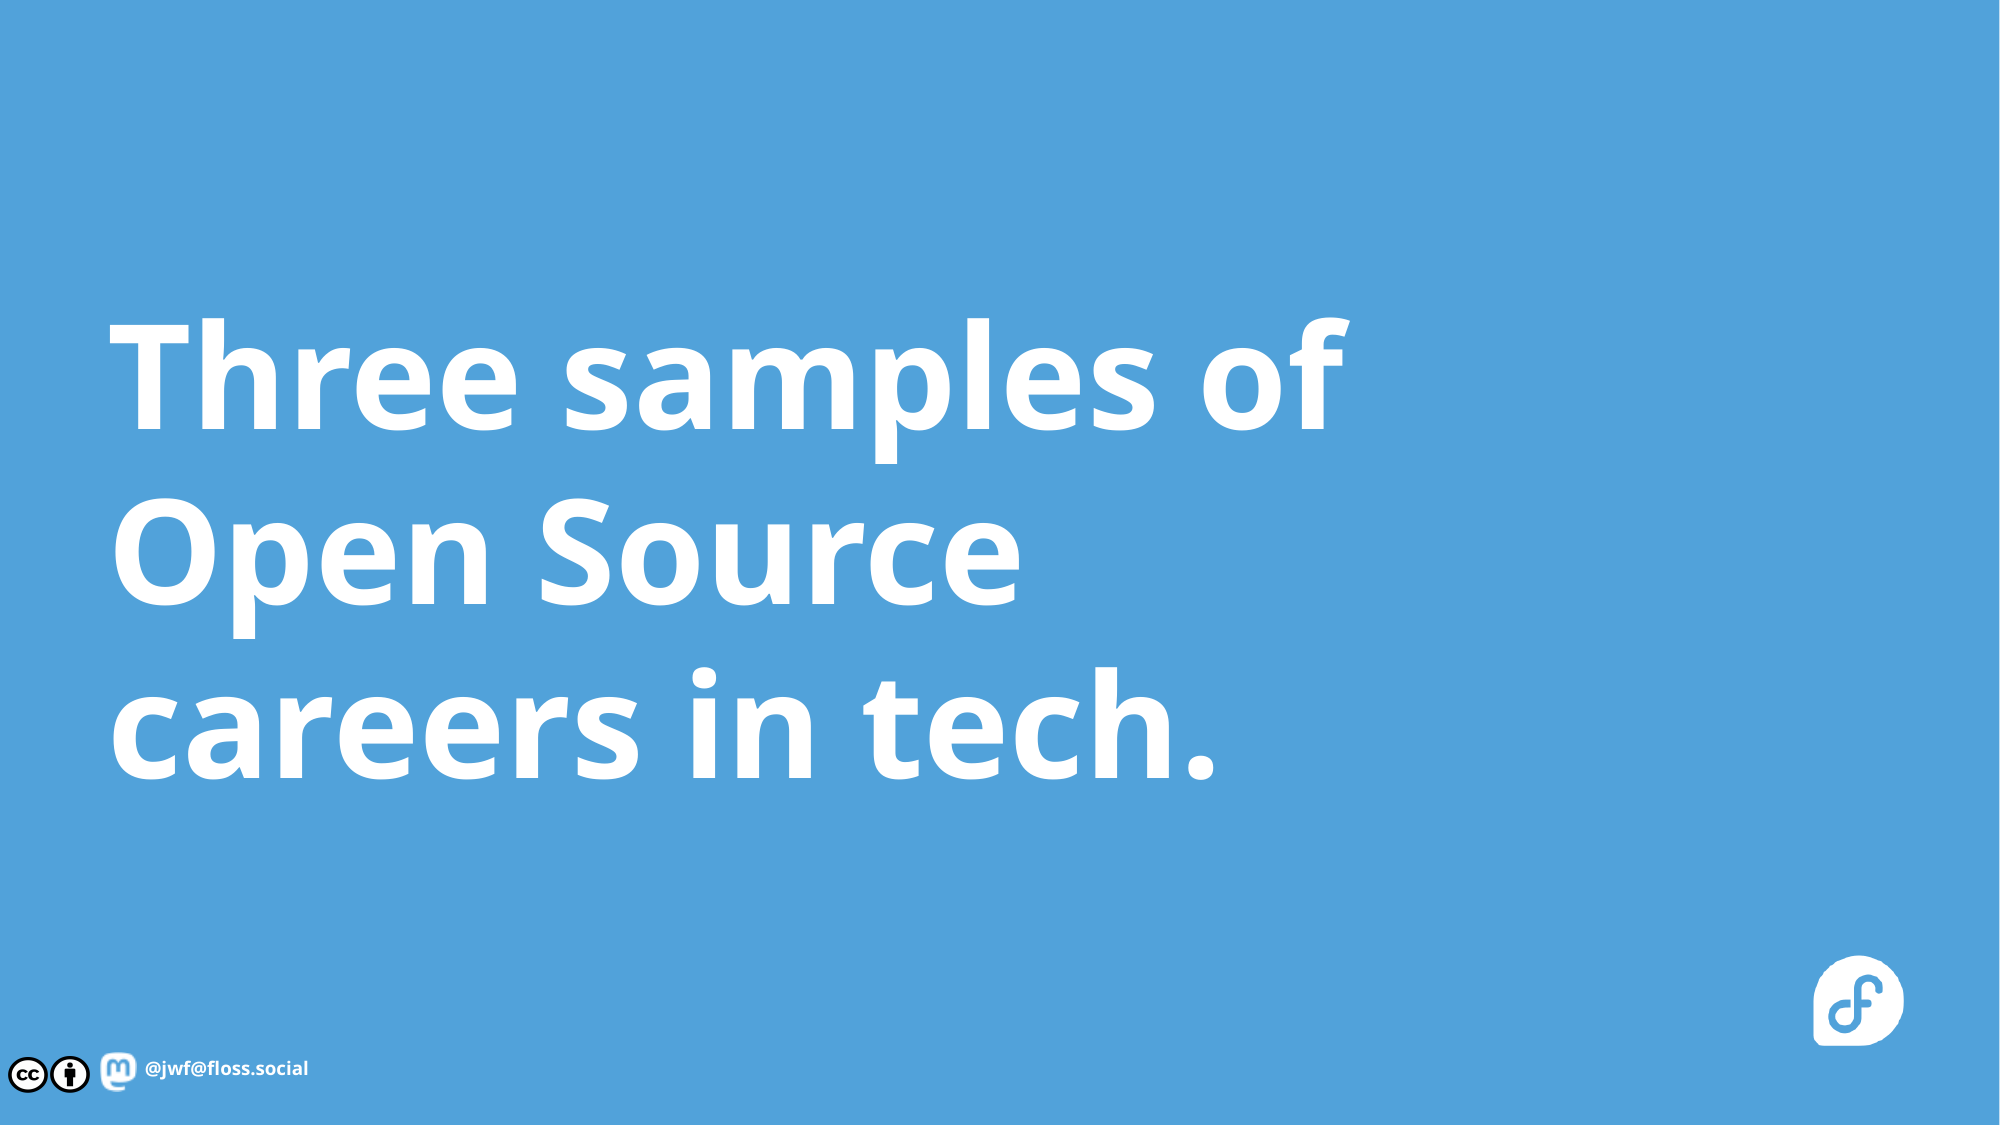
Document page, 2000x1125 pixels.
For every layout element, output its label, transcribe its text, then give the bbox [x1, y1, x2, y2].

picture [1813, 955, 1904, 1046]
picture [8, 1057, 48, 1093]
title Three samples of Open Source careers in tech. [107, 98, 1500, 994]
picture [50, 1056, 90, 1093]
list @jwf@floss.social [135, 1047, 319, 1084]
picture [100, 1052, 137, 1092]
